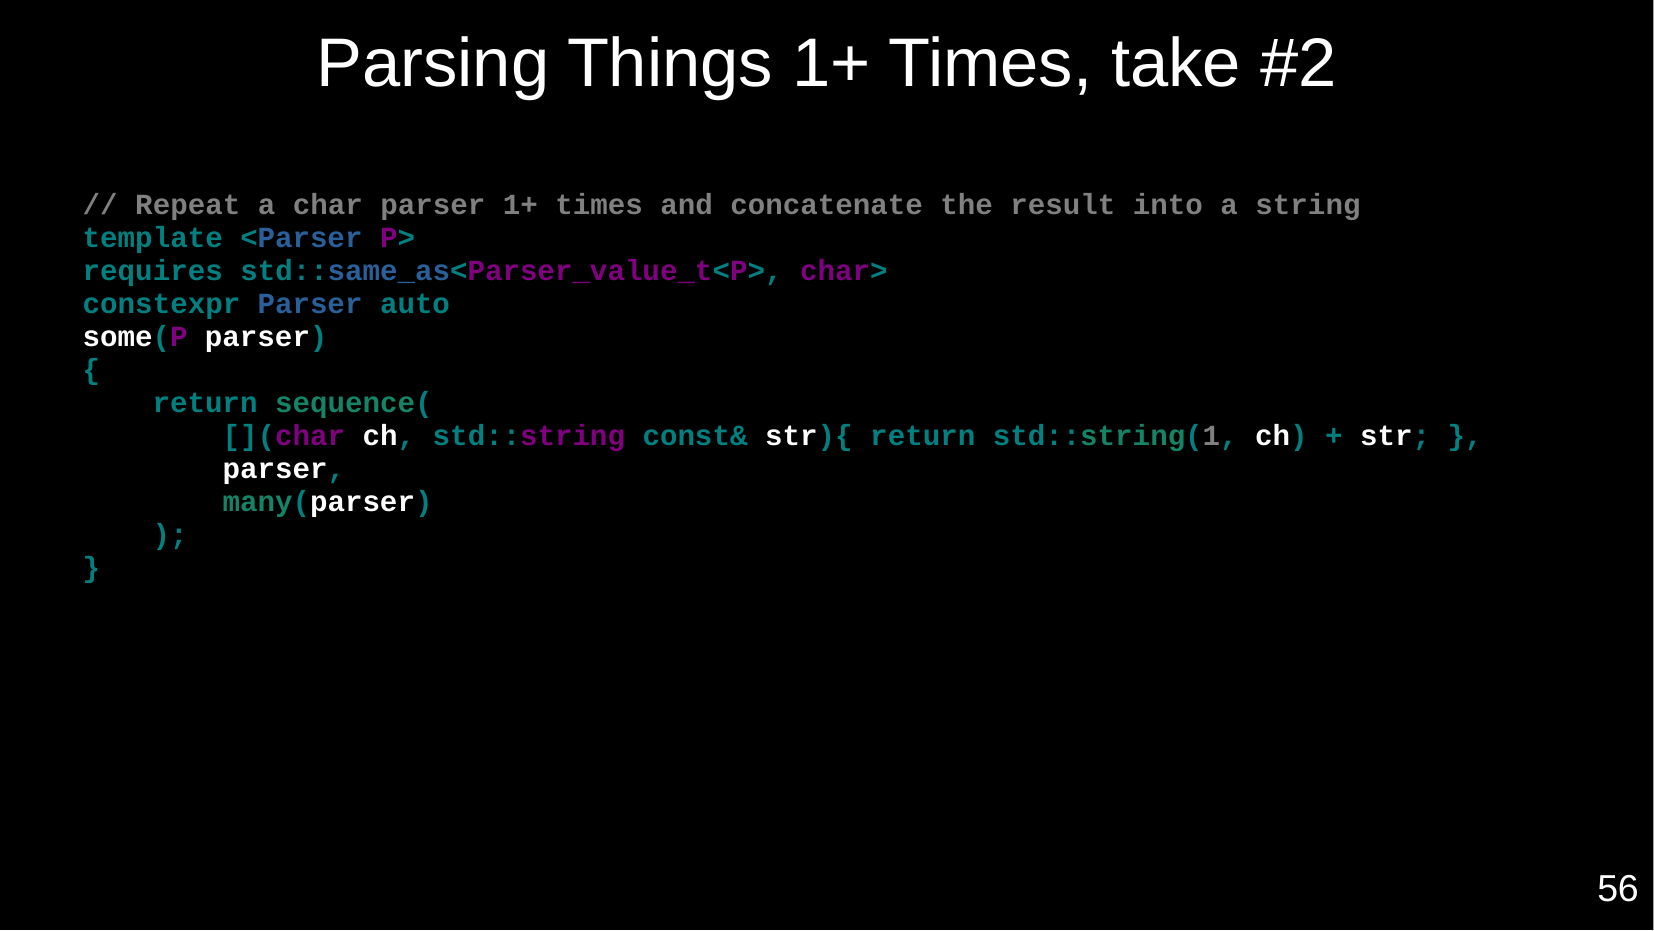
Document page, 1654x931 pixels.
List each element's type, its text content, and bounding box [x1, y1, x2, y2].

subtitle // Repeat a char parser 1+ times and concatenate the result into a string template <Parser P> requires std::same_as<Parser_value_t<P>, char> constexpr Parser auto some(P parser) { return sequence( [](char ch, std::string const& str){ return std::string(1, ch) + str; }, parser, many(parser) ); } [82, 121, 1571, 865]
title Parsing Things 1+ Times, take #2 [82, 4, 1571, 121]
text_box <number> [1024, 860, 1654, 931]
